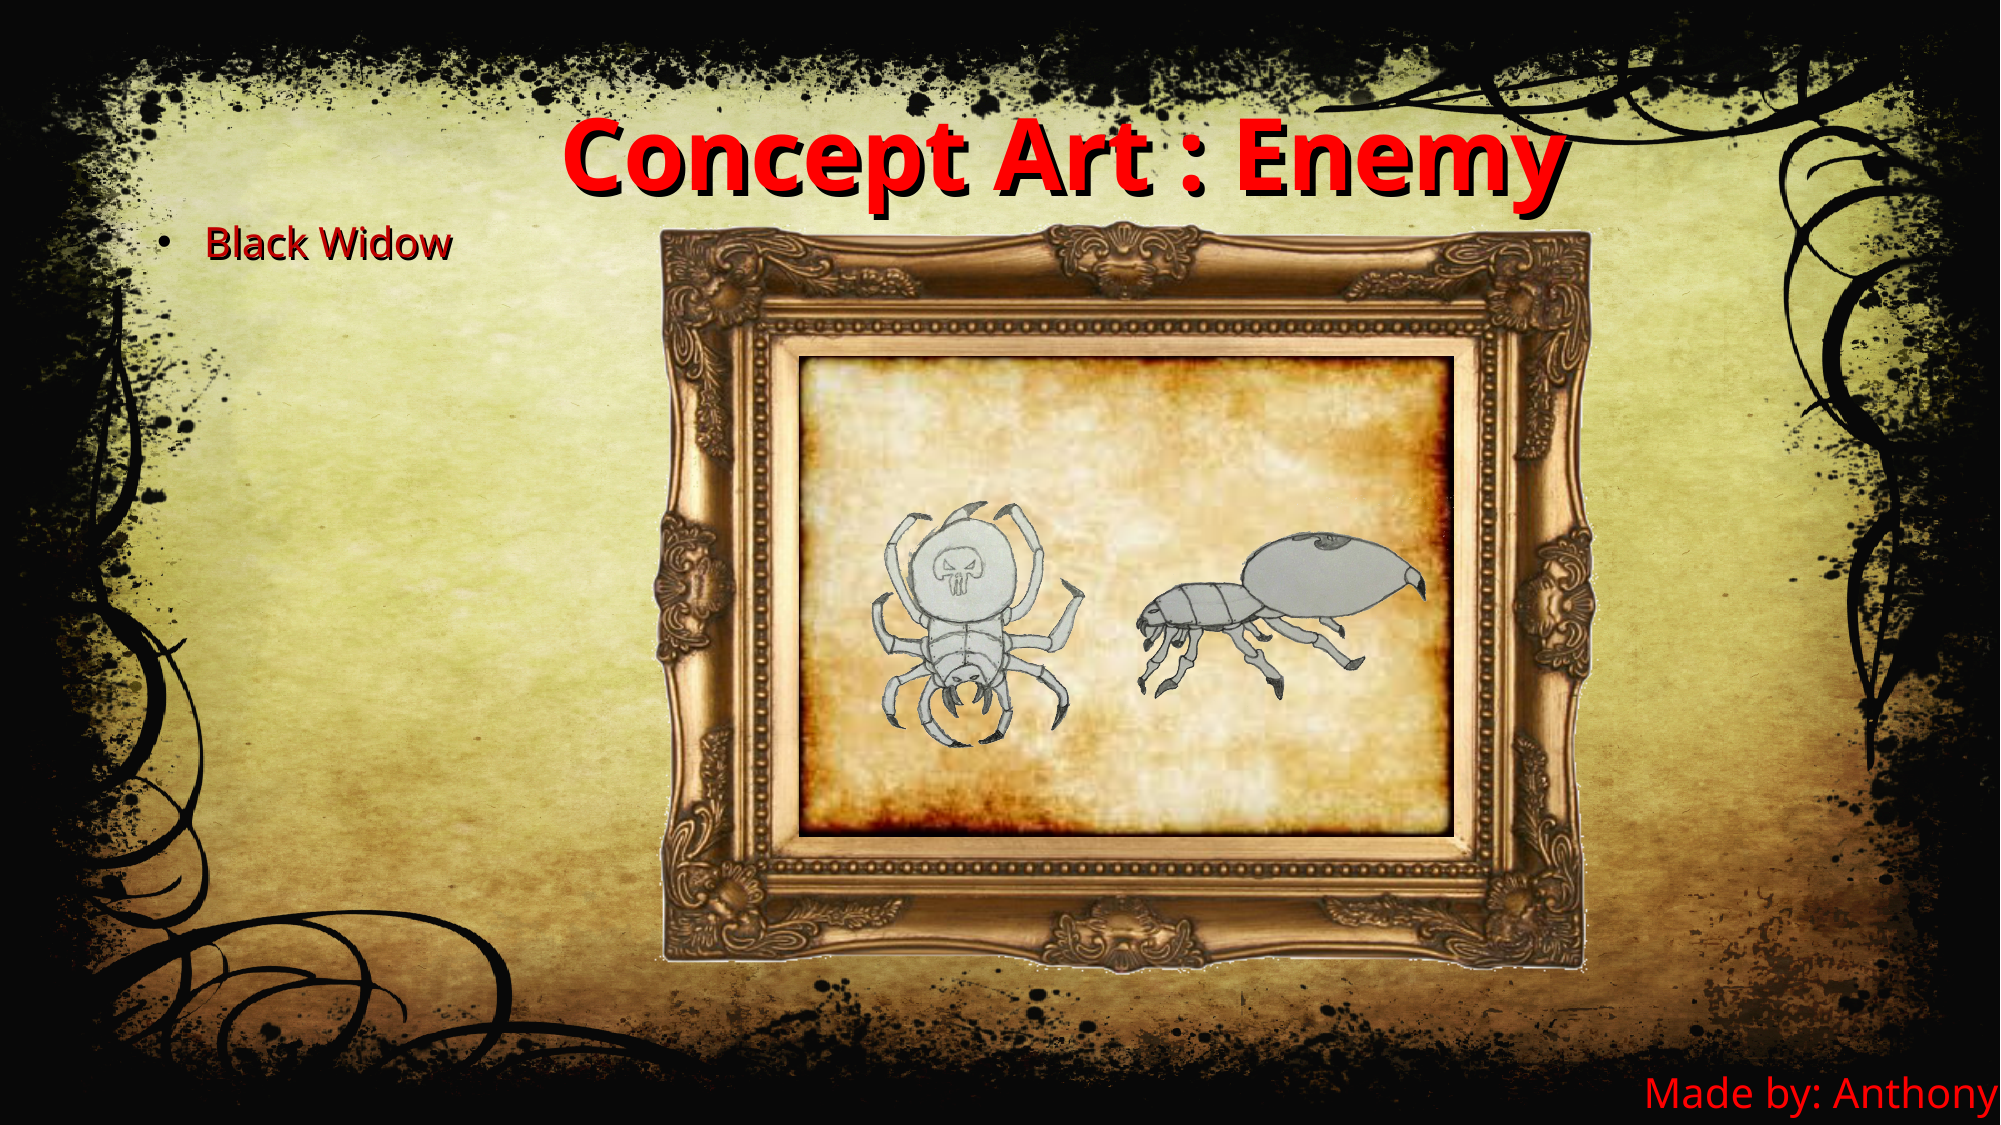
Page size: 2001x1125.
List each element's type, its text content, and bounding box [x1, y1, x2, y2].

text_box Made by: Anthony [1628, 1059, 2000, 1125]
text_box Black Widow [142, 208, 574, 275]
picture [639, 211, 1602, 978]
title Concept Art : Enemy [142, 49, 1868, 267]
